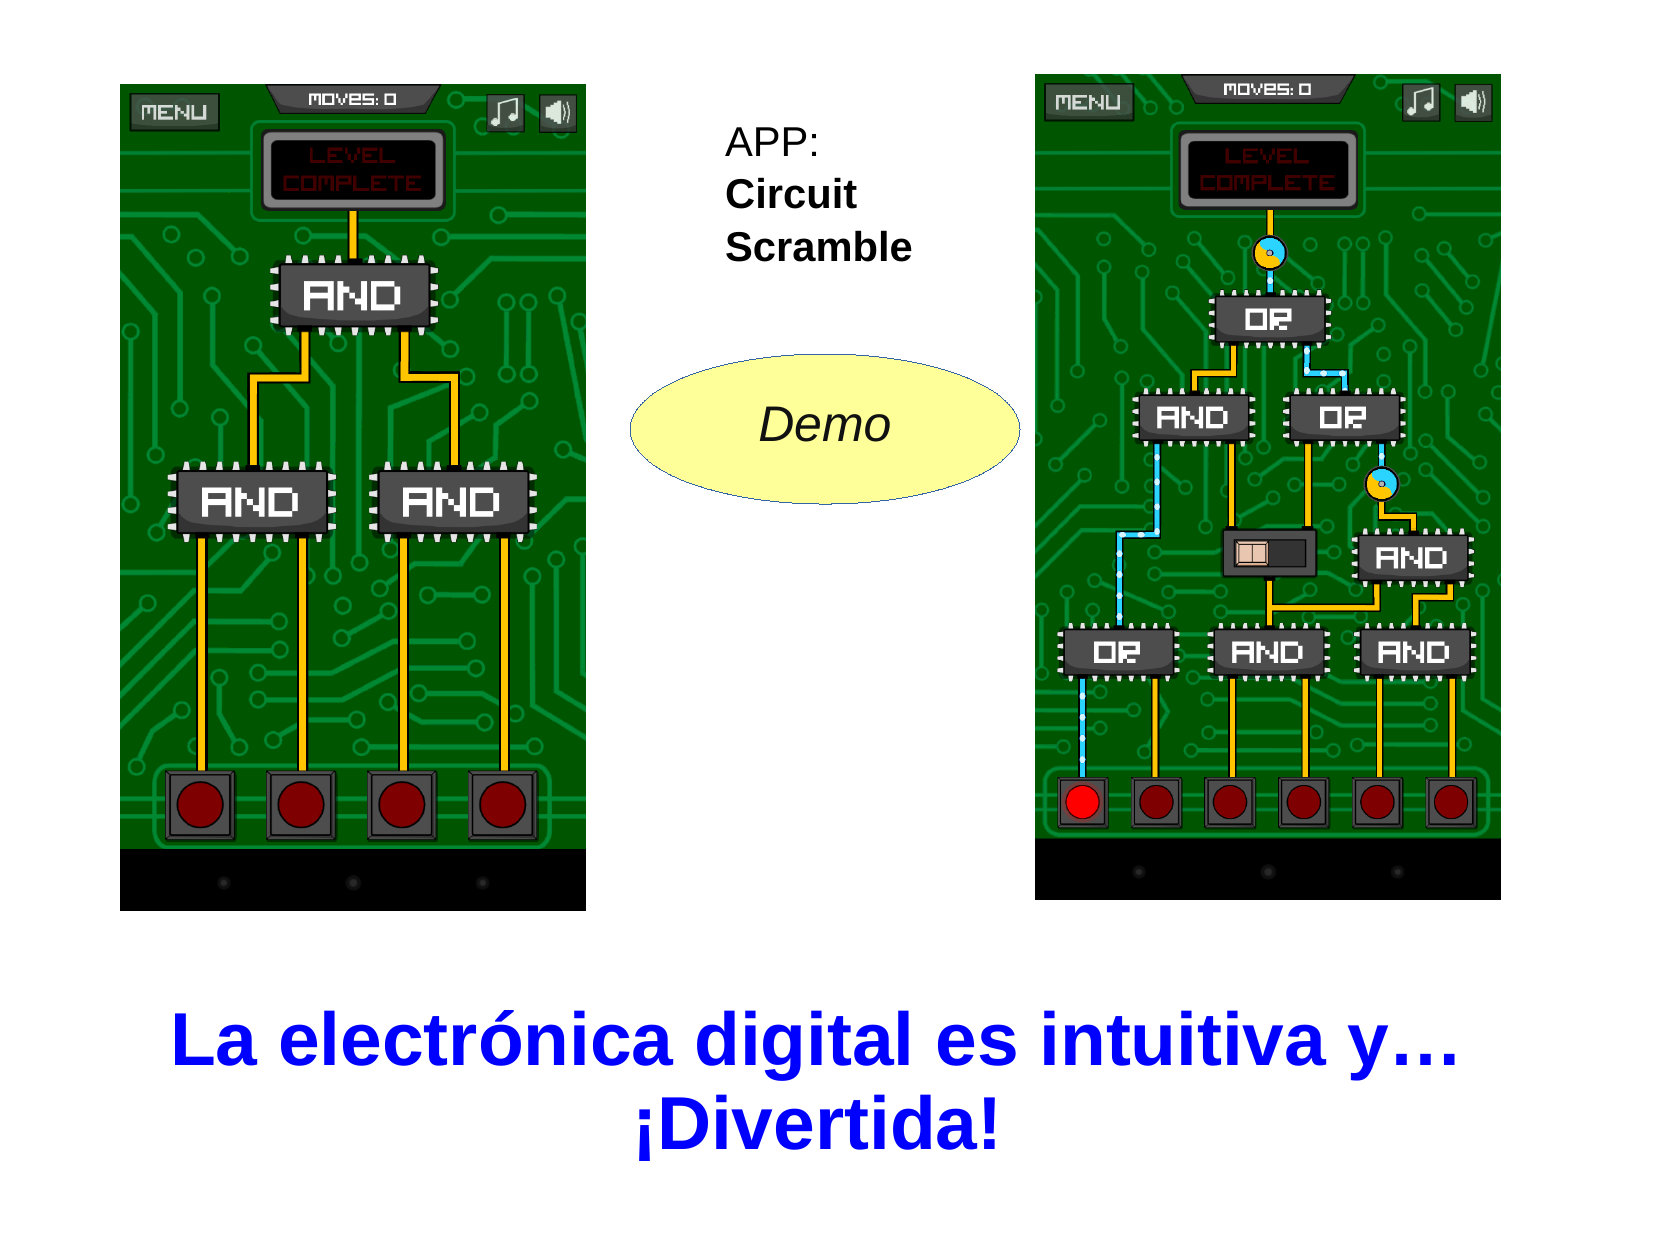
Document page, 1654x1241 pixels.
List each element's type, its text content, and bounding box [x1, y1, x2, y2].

text_box Demo [645, 345, 1006, 505]
text_box [1006, 401, 1021, 457]
text_box APP: Circuit Scramble [675, 111, 931, 278]
picture [120, 84, 586, 912]
picture [1035, 74, 1501, 901]
text_box La electrónica digital es intuitiva y… ¡Divertida! [90, 990, 1546, 1201]
text_box [630, 400, 645, 458]
